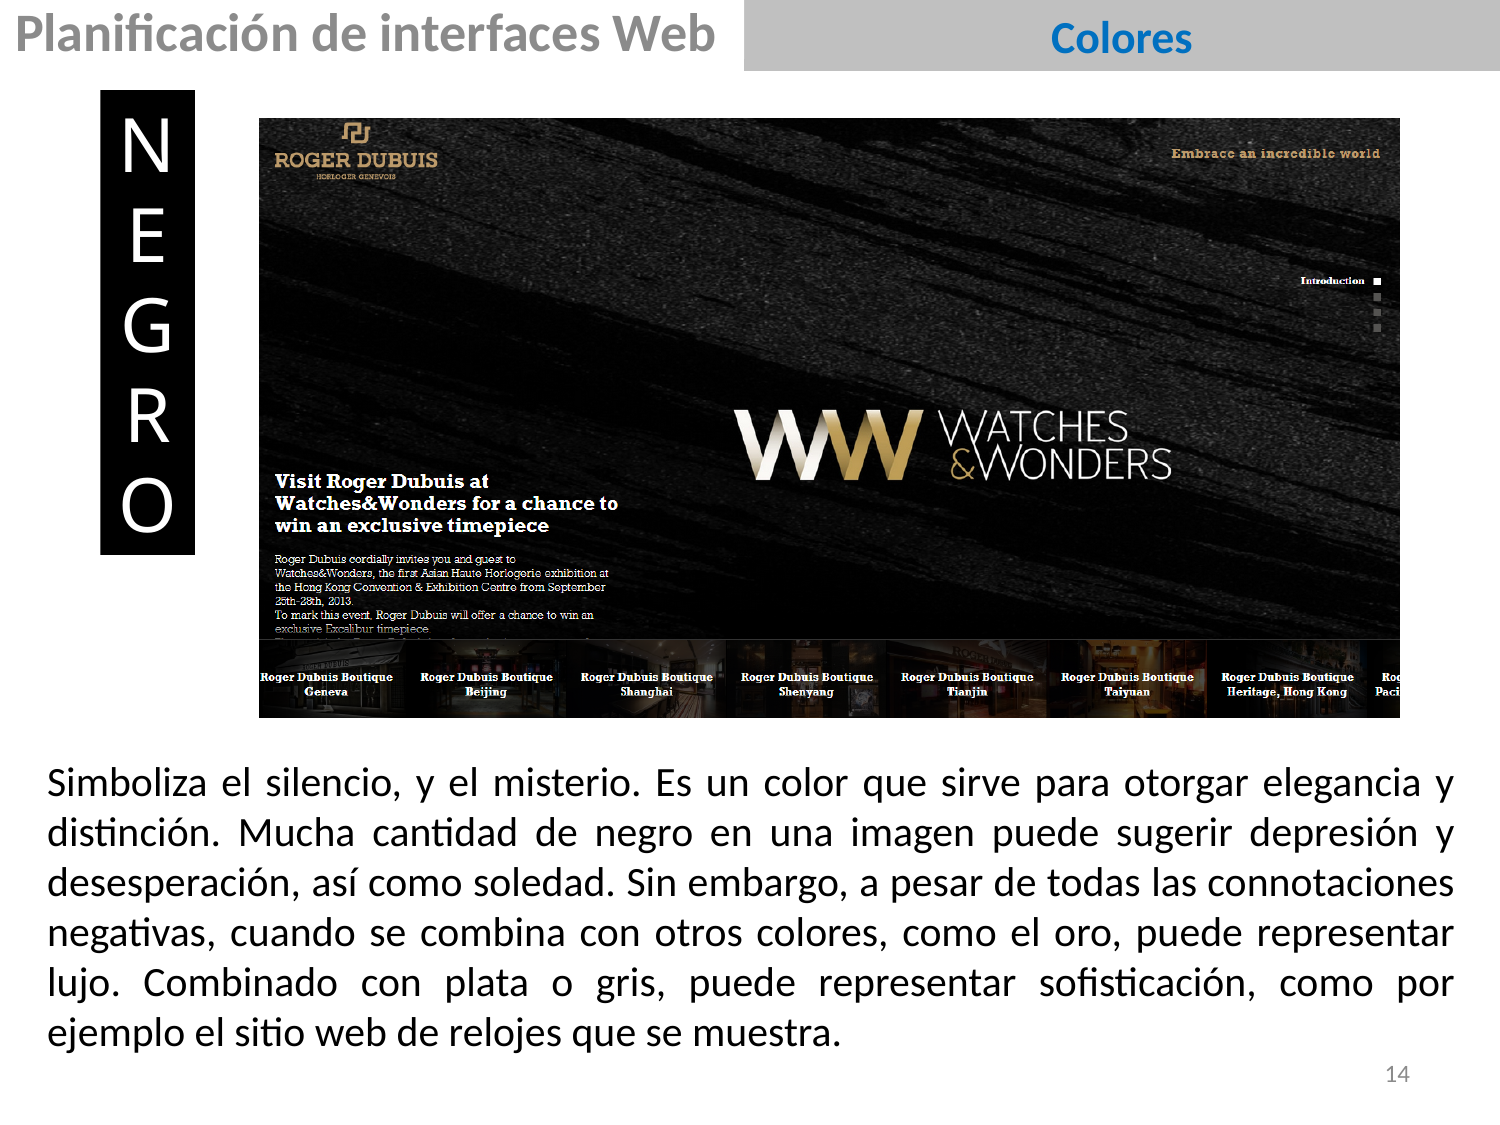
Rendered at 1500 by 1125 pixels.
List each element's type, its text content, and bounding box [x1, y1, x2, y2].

title Colores [744, 0, 1500, 71]
title Simboliza el silencio, y el misterio. Es un color que sirve para otorgar elegancia y distinción. Mucha cantidad de negro en una imagen puede sugerir depresión y desesperación, así como soledad. Sin embargo, a pesar de todas las connotaciones negativas, cuando se combina con otros colores, como el oro, puede representar lujo. Combinado con plata o gris, puede representar sofisticación, como por ejemplo el sitio web de relojes que se muestra. [32, 810, 1471, 999]
text_box NEGRO [100, 90, 195, 555]
picture [259, 118, 1400, 719]
slide_number <número> [1074, 1042, 1425, 1103]
title Planificación de interfaces Web [0, 0, 745, 60]
